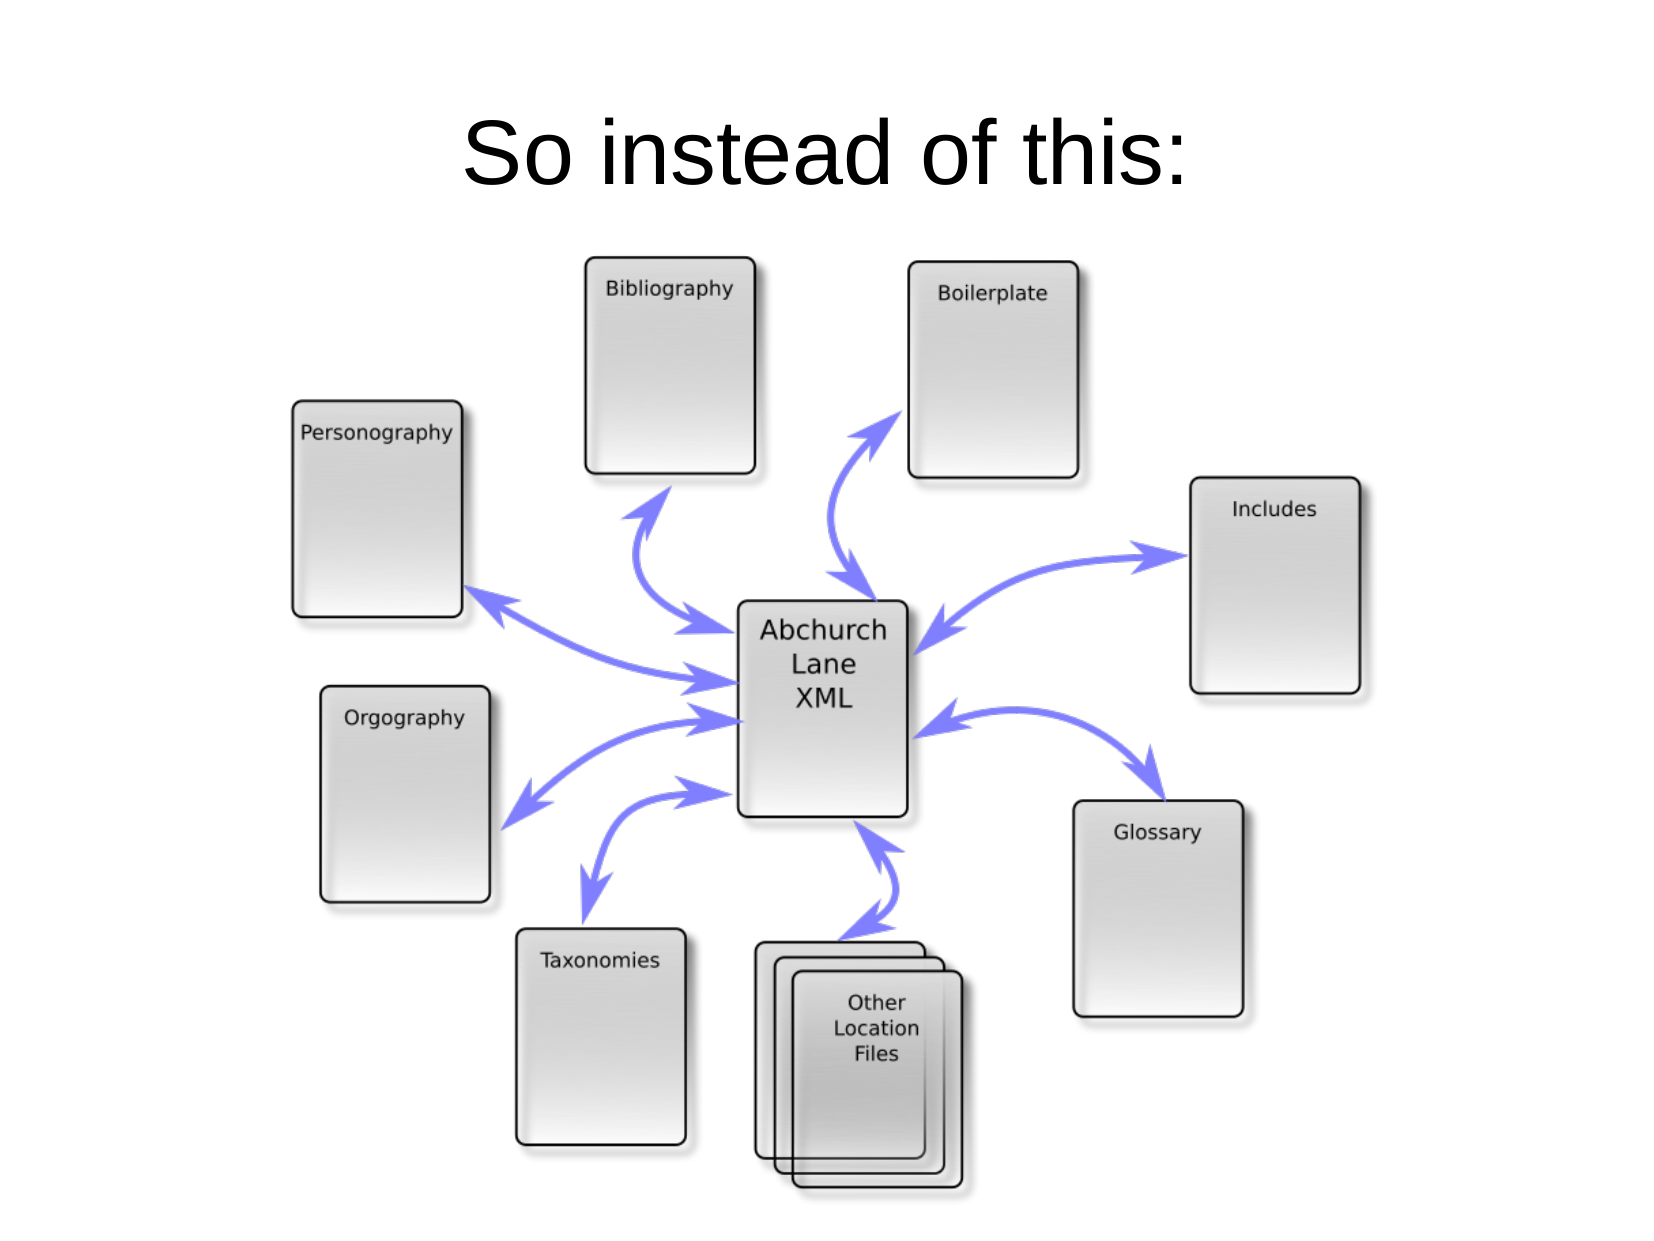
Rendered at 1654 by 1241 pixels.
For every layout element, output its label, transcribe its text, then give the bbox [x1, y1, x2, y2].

picture [276, 236, 1377, 1209]
title So instead of this: [82, 49, 1571, 257]
